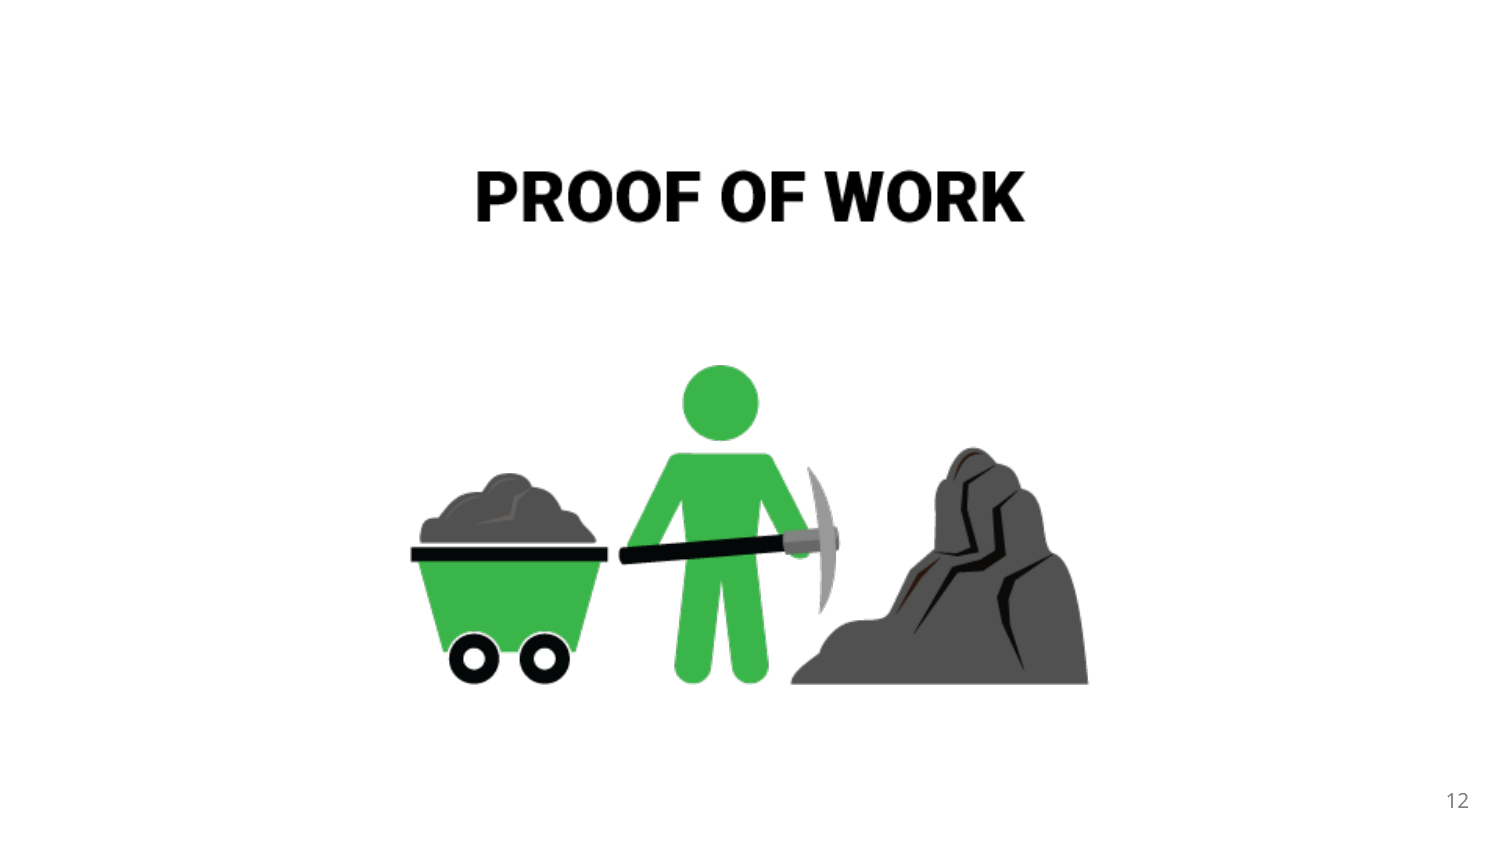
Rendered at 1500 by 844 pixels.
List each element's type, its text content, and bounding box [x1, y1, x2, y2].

slide_number <number> [1394, 769, 1484, 834]
picture [398, 70, 1102, 774]
